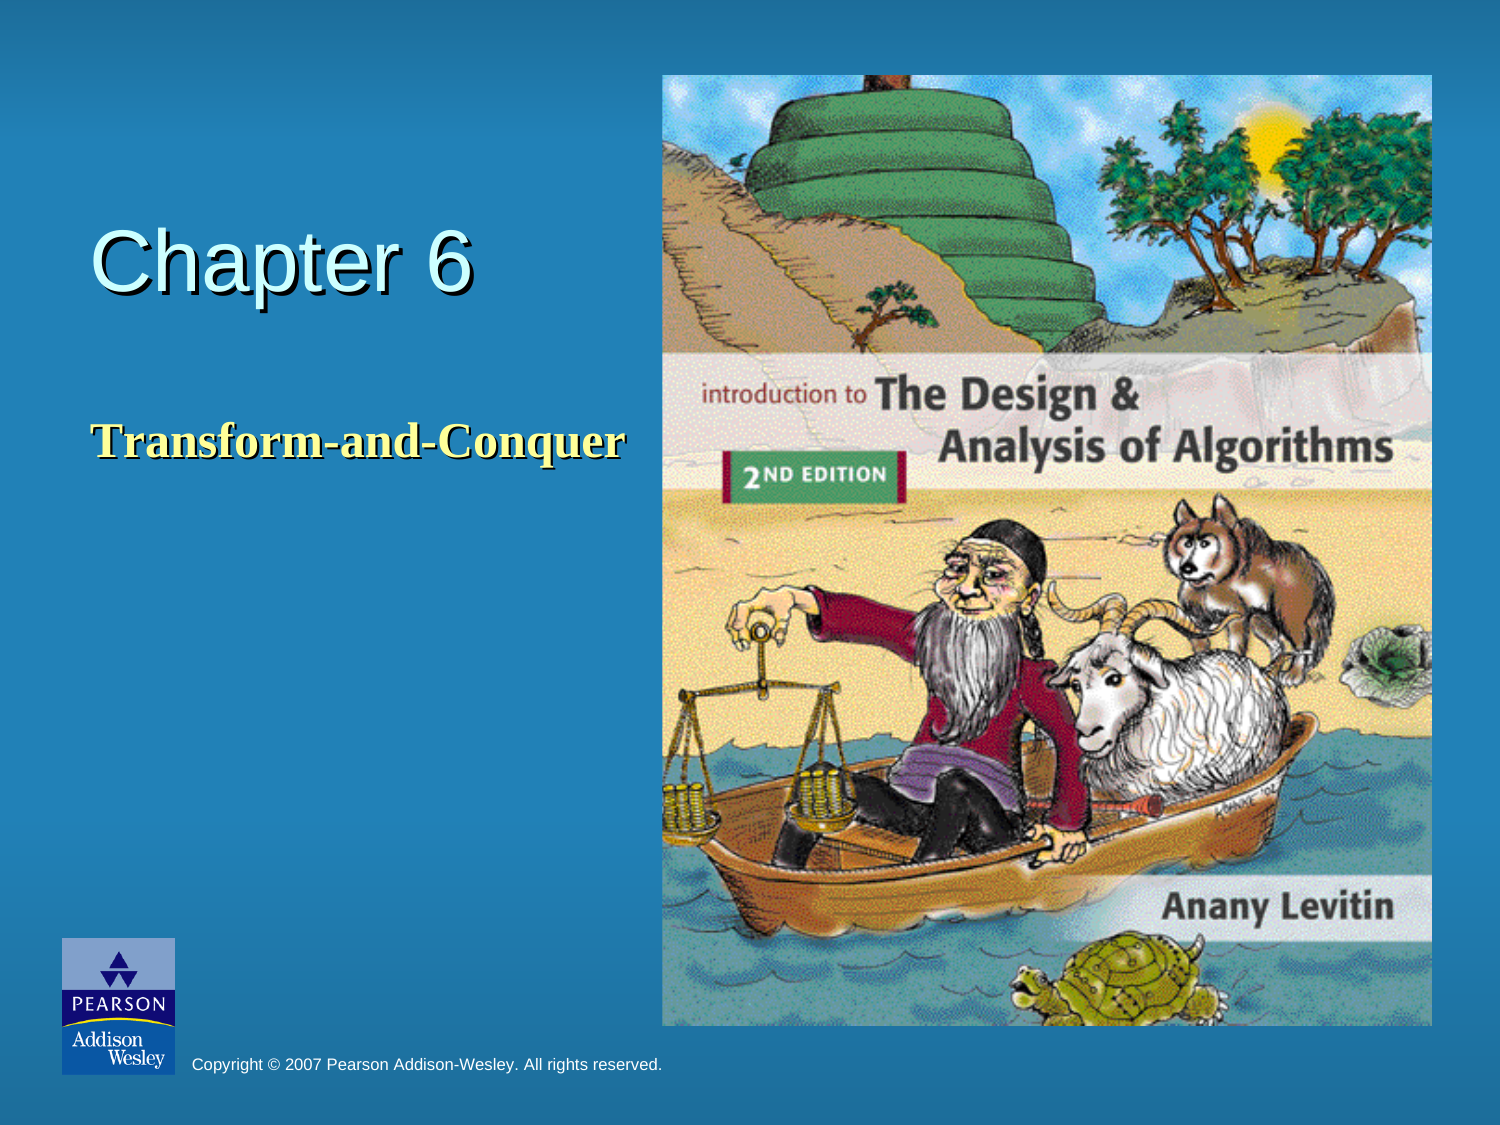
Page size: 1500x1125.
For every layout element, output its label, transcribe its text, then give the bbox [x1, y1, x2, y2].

picture [662, 75, 1432, 1026]
text_box Copyright © 2007 Pearson Addison-Wesley. All rights reserved. [177, 1006, 740, 1082]
text_box Chapter 6 [75, 174, 662, 338]
picture [62, 938, 175, 1075]
text_box Transform-and-Conquer [74, 399, 650, 766]
